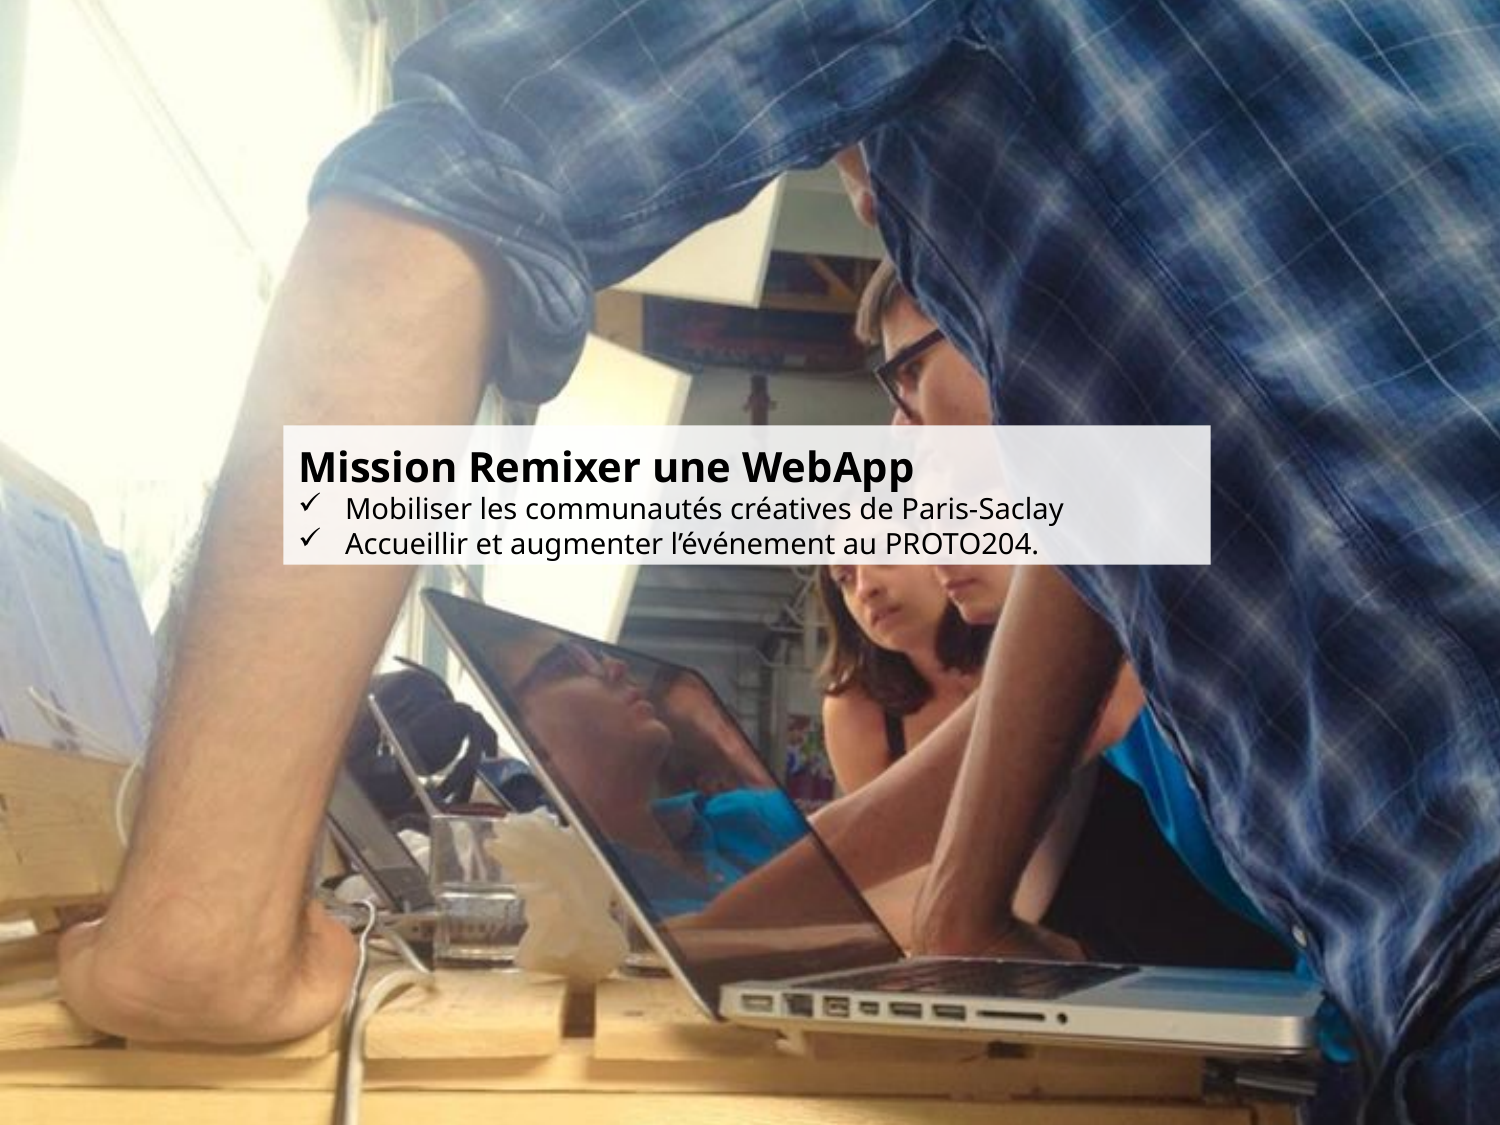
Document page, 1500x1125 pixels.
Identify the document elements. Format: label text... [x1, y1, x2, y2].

picture [0, 0, 1500, 1125]
text_box [283, 425, 1211, 565]
text_box Mission Remixer une WebApp Mobiliser les communautés créatives de Paris-Saclay Accueillir et augmenter l’événement au PROTO204. [283, 433, 1203, 569]
